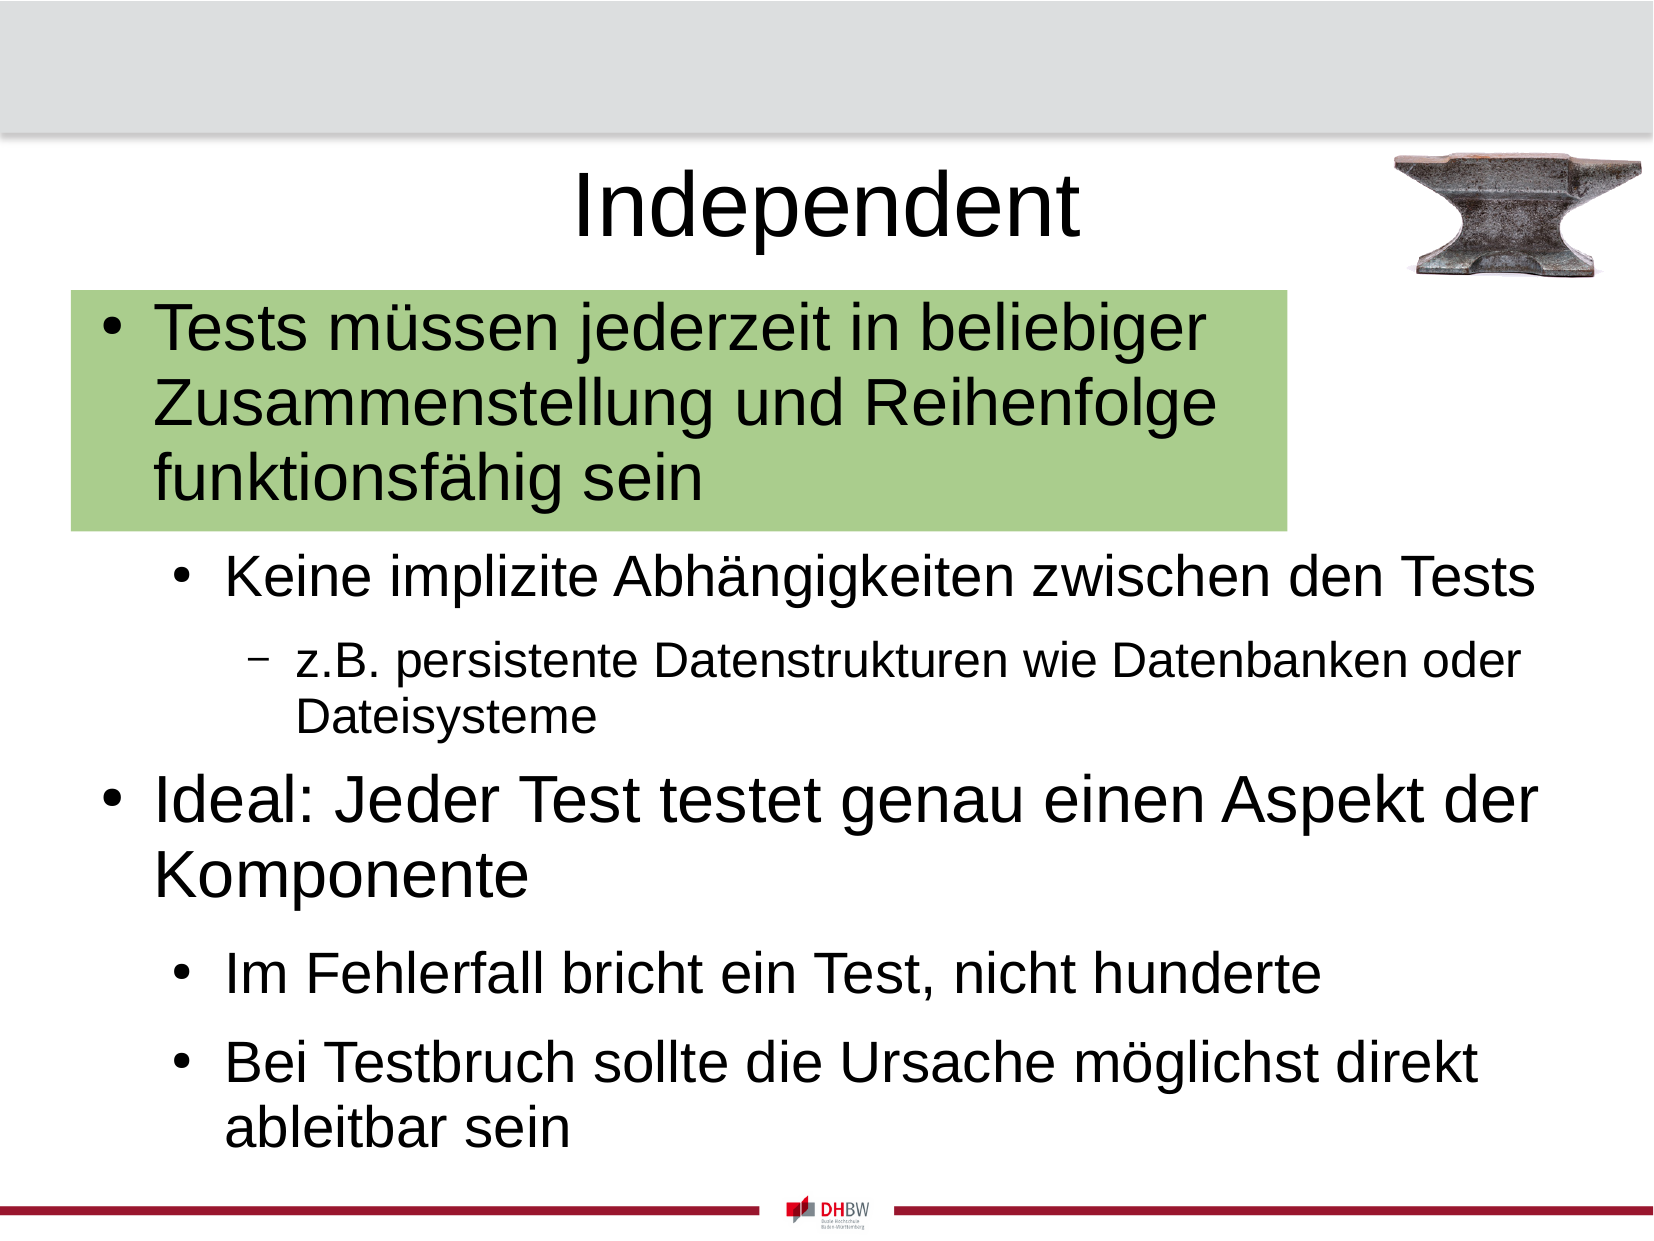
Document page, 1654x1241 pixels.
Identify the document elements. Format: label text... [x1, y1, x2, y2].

list Tests müssen jederzeit in beliebiger Zusammenstellung und Reihenfolge funktionsfähig sein Keine implizite Abhängigkeiten zwischen den Tests z.B. persistente Datenstrukturen wie Datenbanken oder Dateisysteme Ideal: Jeder Test testet genau einen Aspekt der Komponente Im Fehlerfall bricht ein Test, nicht hunderte Bei Testbruch sollte die Ursache möglichst direkt ableitbar sein [82, 290, 1571, 1160]
picture [0, 1, 1654, 1237]
text_box [70, 290, 82, 532]
title Independent [82, 147, 1390, 257]
